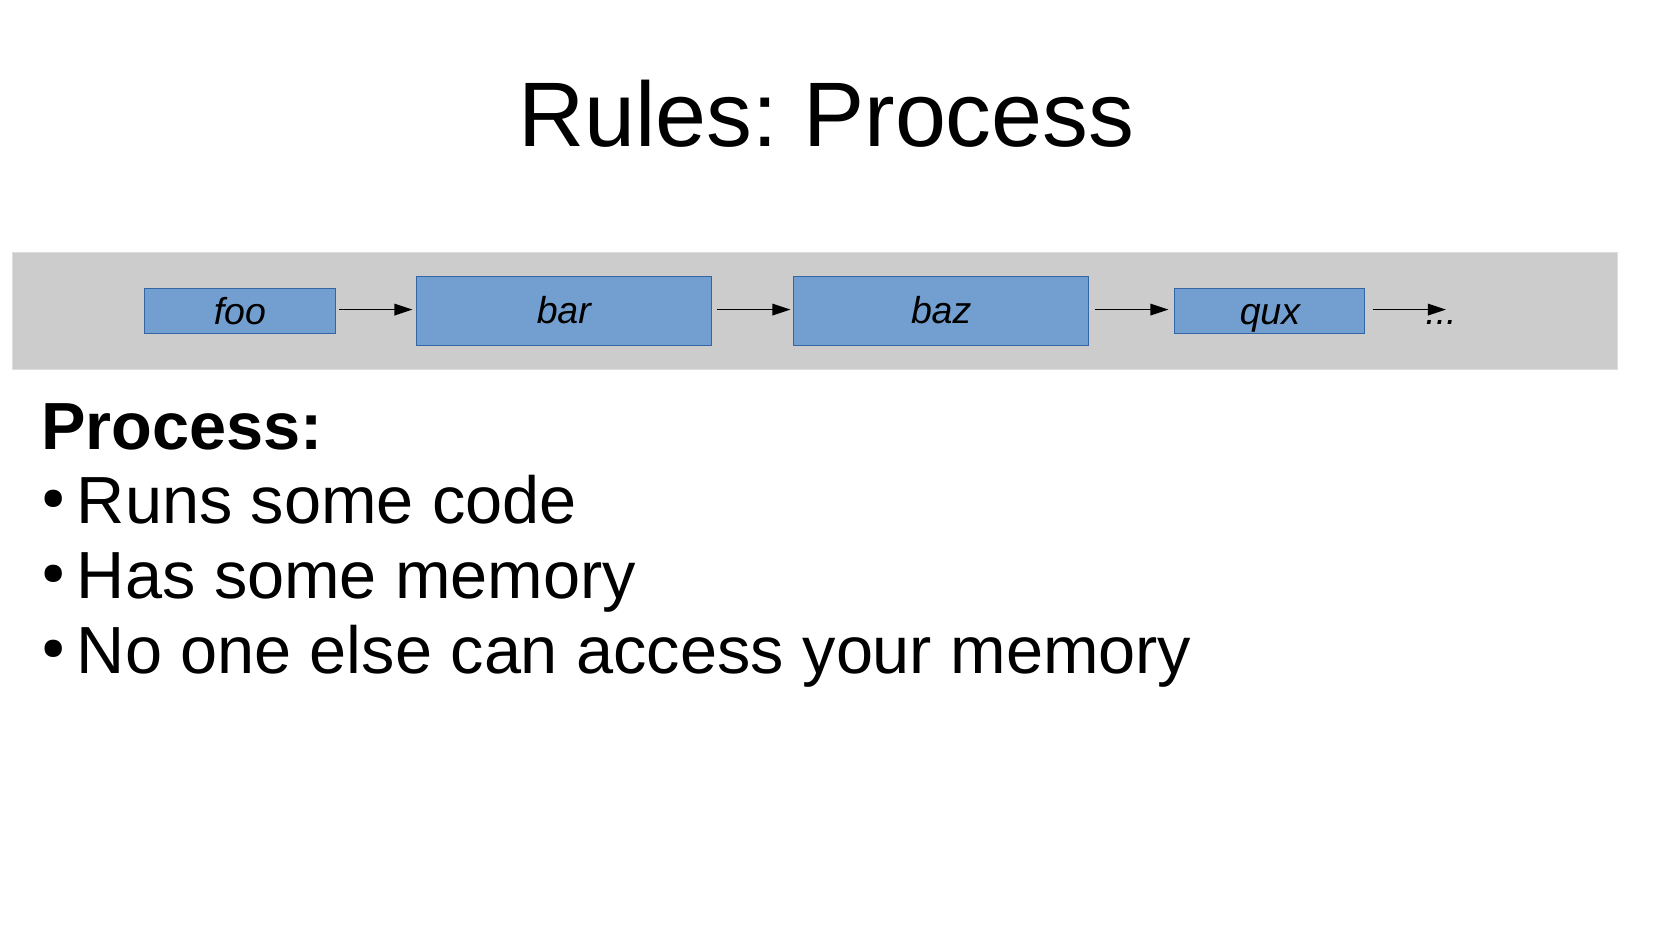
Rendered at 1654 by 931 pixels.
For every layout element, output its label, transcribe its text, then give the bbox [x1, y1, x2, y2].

text_box foo [144, 288, 336, 334]
text_box [12, 252, 1618, 370]
text_box qux [1174, 288, 1365, 334]
text_box bar [416, 276, 712, 346]
text_box baz [793, 276, 1089, 346]
title Rules: Process [82, 37, 1571, 193]
text_box ... [1410, 282, 1603, 340]
subtitle Process: Runs some code Has some memory No one else can access your memory [41, 388, 1530, 911]
